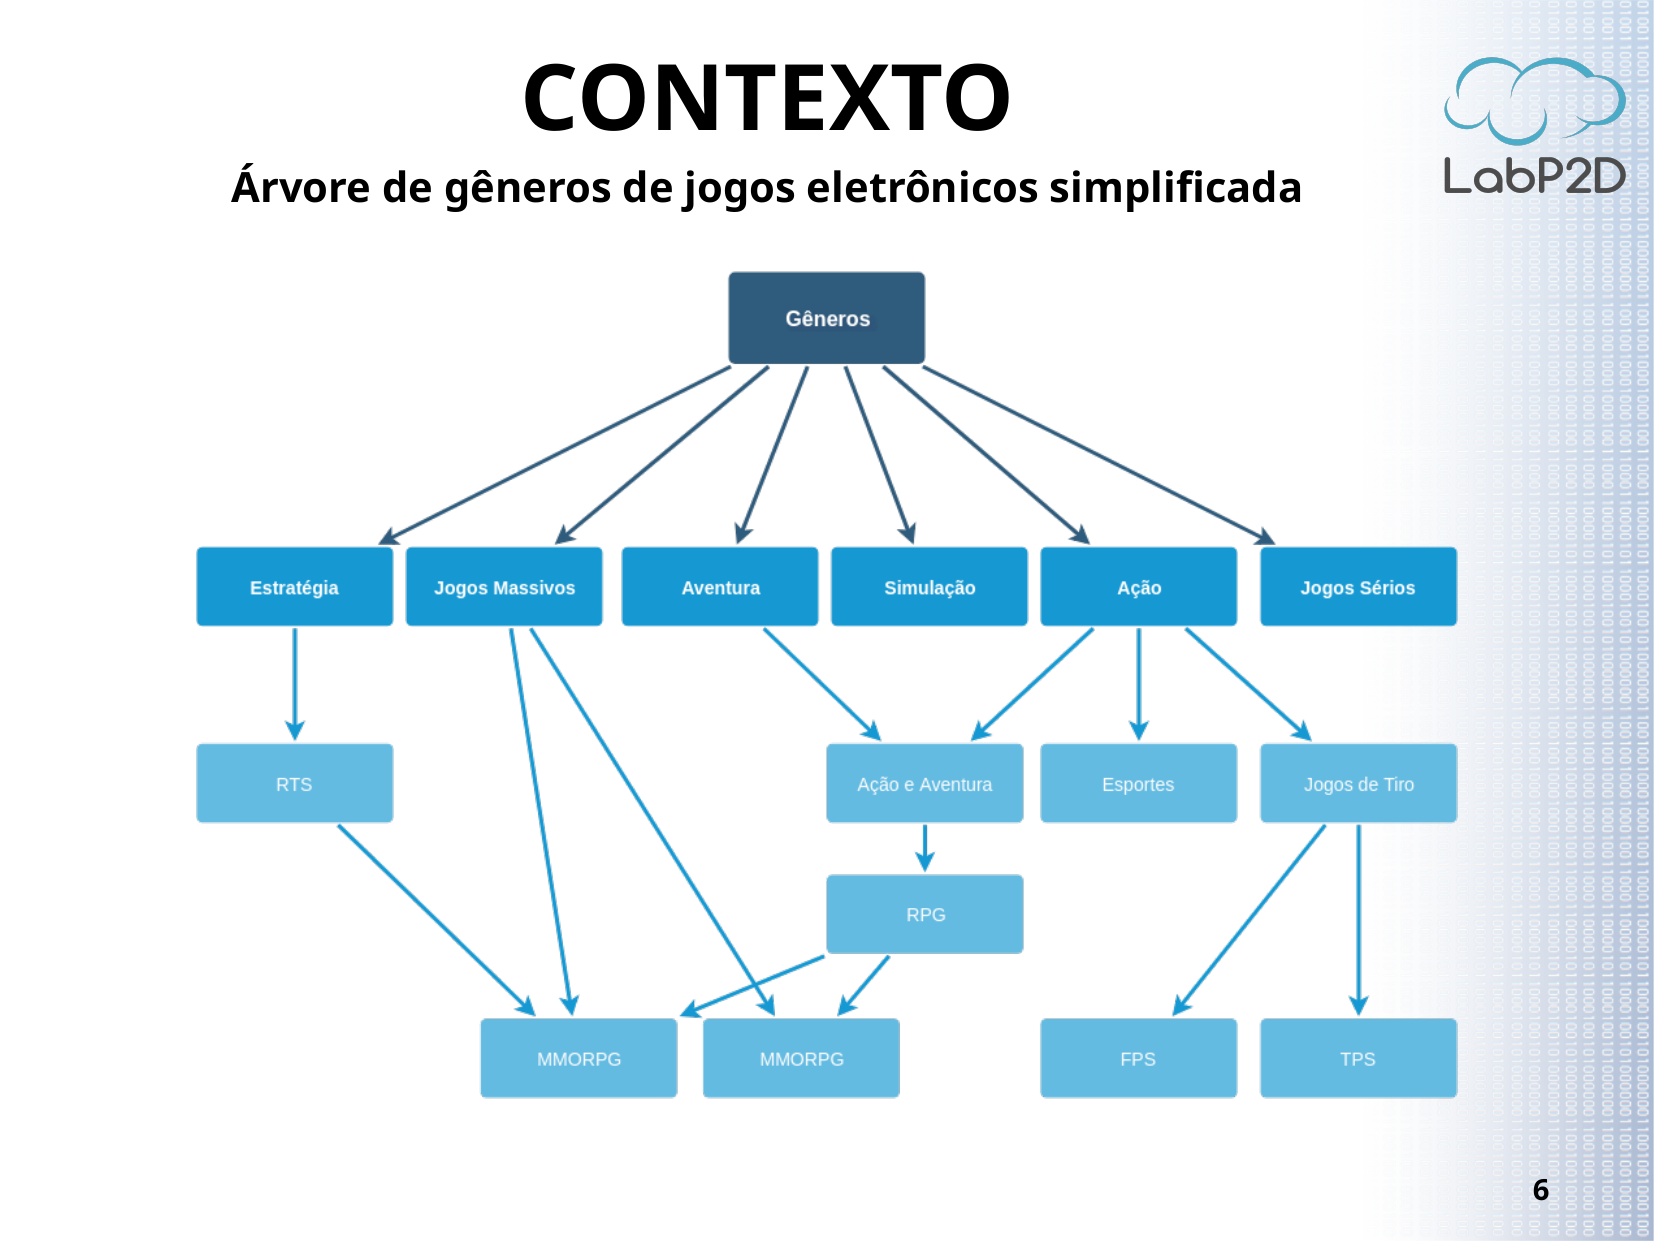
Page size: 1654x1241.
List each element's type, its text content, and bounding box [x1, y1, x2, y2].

title CONTEXTO Árvore de gêneros de jogos eletrônicos simplificada [82, 19, 1453, 227]
picture [195, 1, 1654, 1240]
